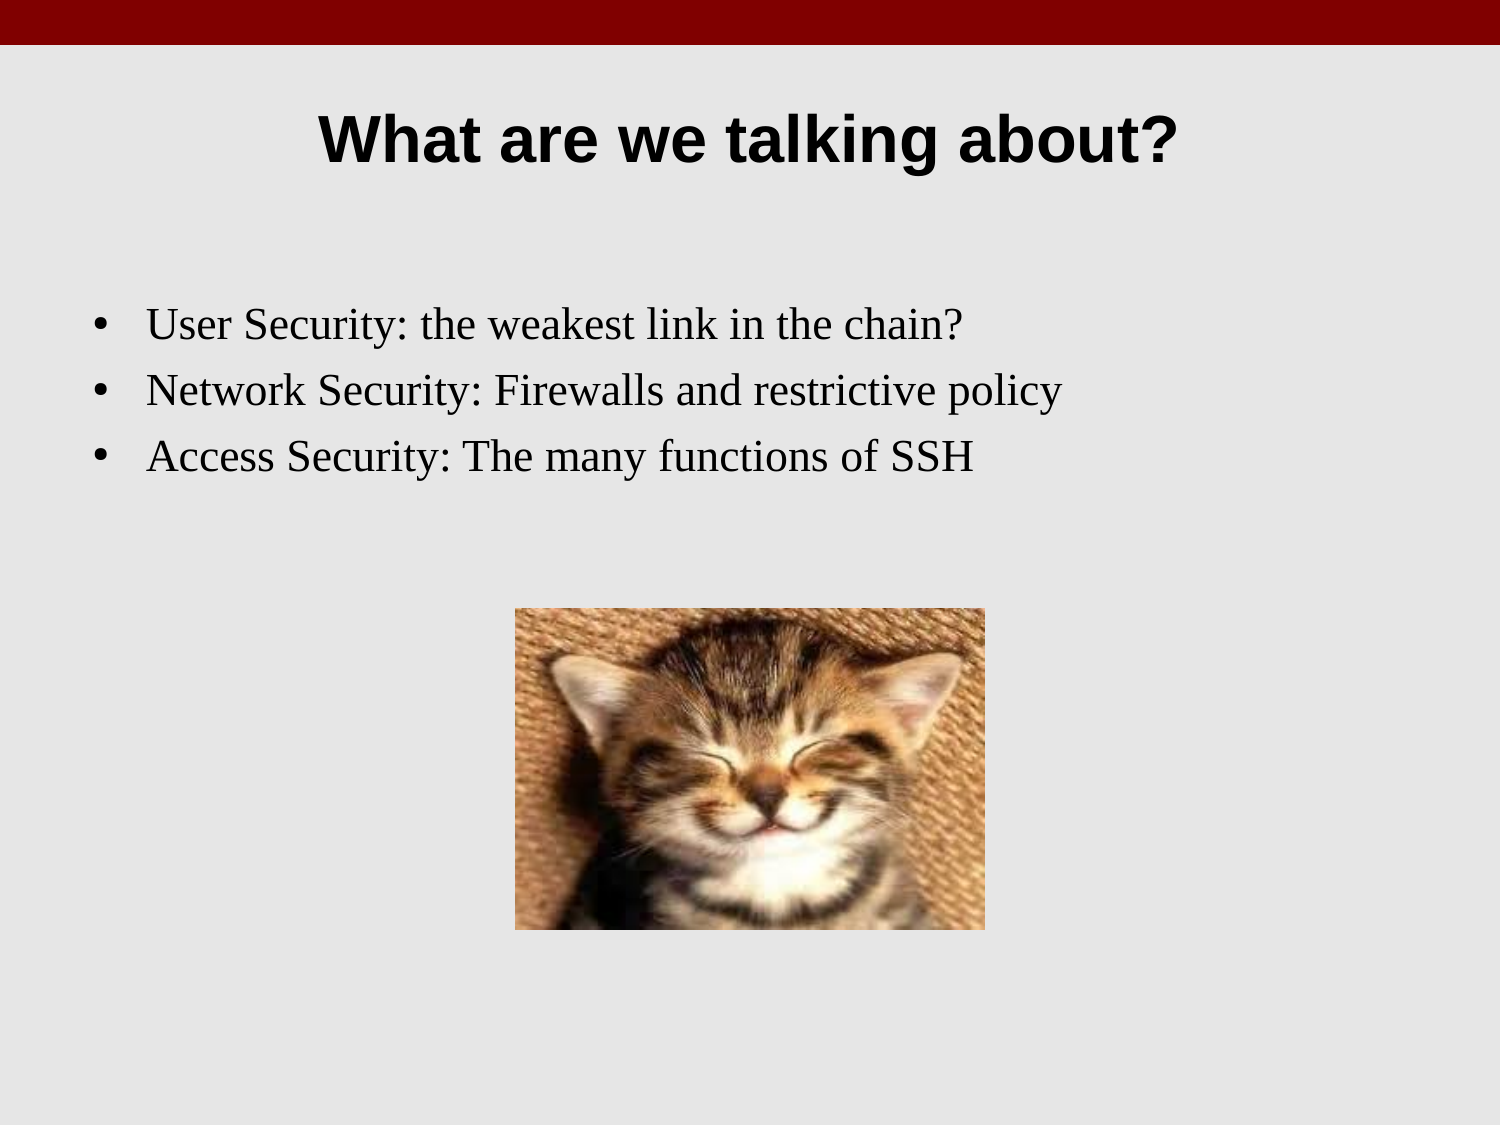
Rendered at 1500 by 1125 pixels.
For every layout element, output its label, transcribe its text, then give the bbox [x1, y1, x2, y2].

list User Security: the weakest link in the chain? Network Security: Firewalls and restrictive policy Access Security: The many functions of SSH [75, 233, 1425, 1096]
title What are we talking about? [75, 45, 1425, 233]
picture [515, 608, 985, 931]
